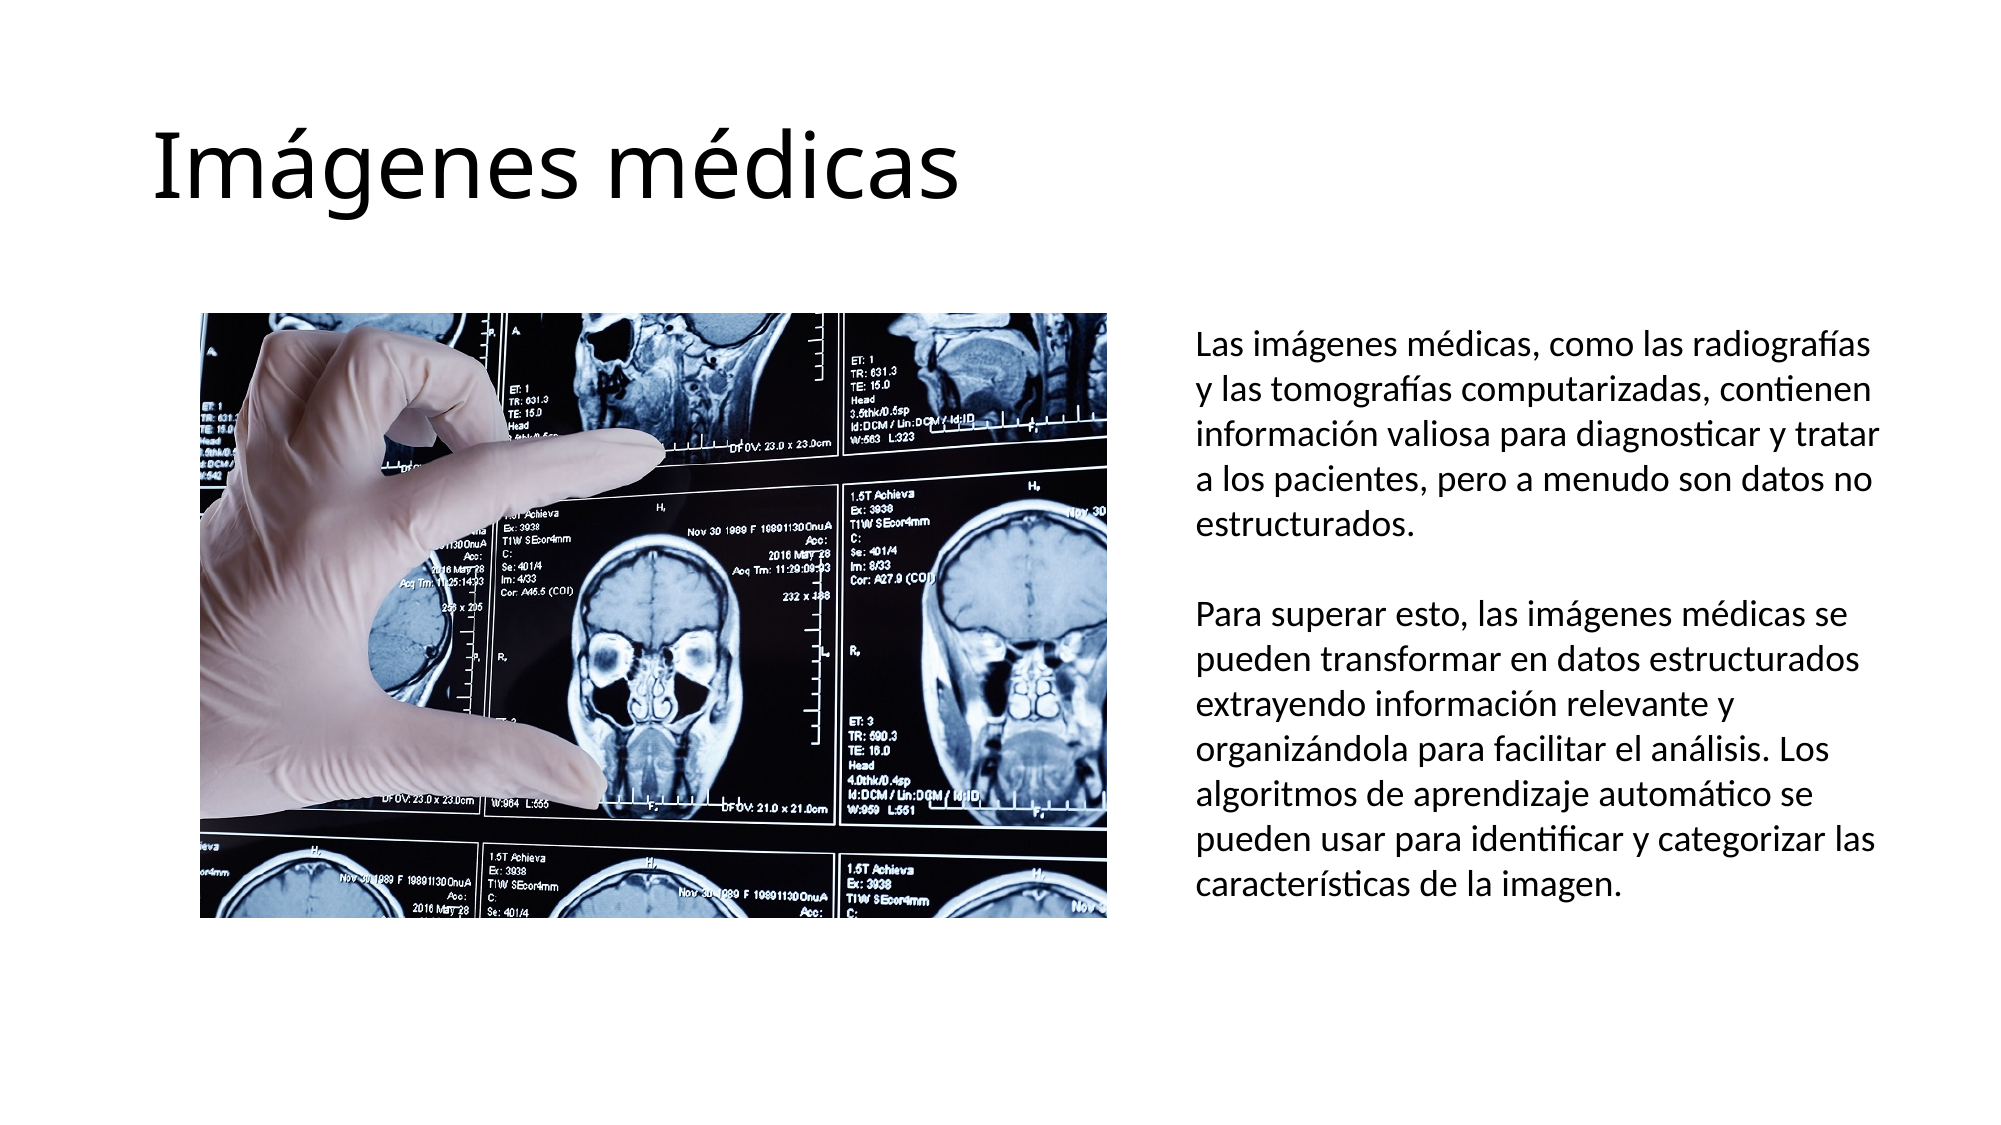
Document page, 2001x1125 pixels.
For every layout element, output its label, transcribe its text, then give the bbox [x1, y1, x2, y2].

text_box Las imágenes médicas, como las radiografías y las tomografías computarizadas, contienen información valiosa para diagnosticar y tratar a los pacientes, pero a menudo son datos no estructurados. Para superar esto, las imágenes médicas se pueden transformar en datos estructurados extrayendo información relevante y organizándola para facilitar el análisis. Los algoritmos de aprendizaje automático se pueden usar para identificar y categorizar las características de la imagen. [1180, 311, 1898, 912]
title Imágenes médicas [137, 59, 1863, 278]
picture [200, 313, 1107, 918]
